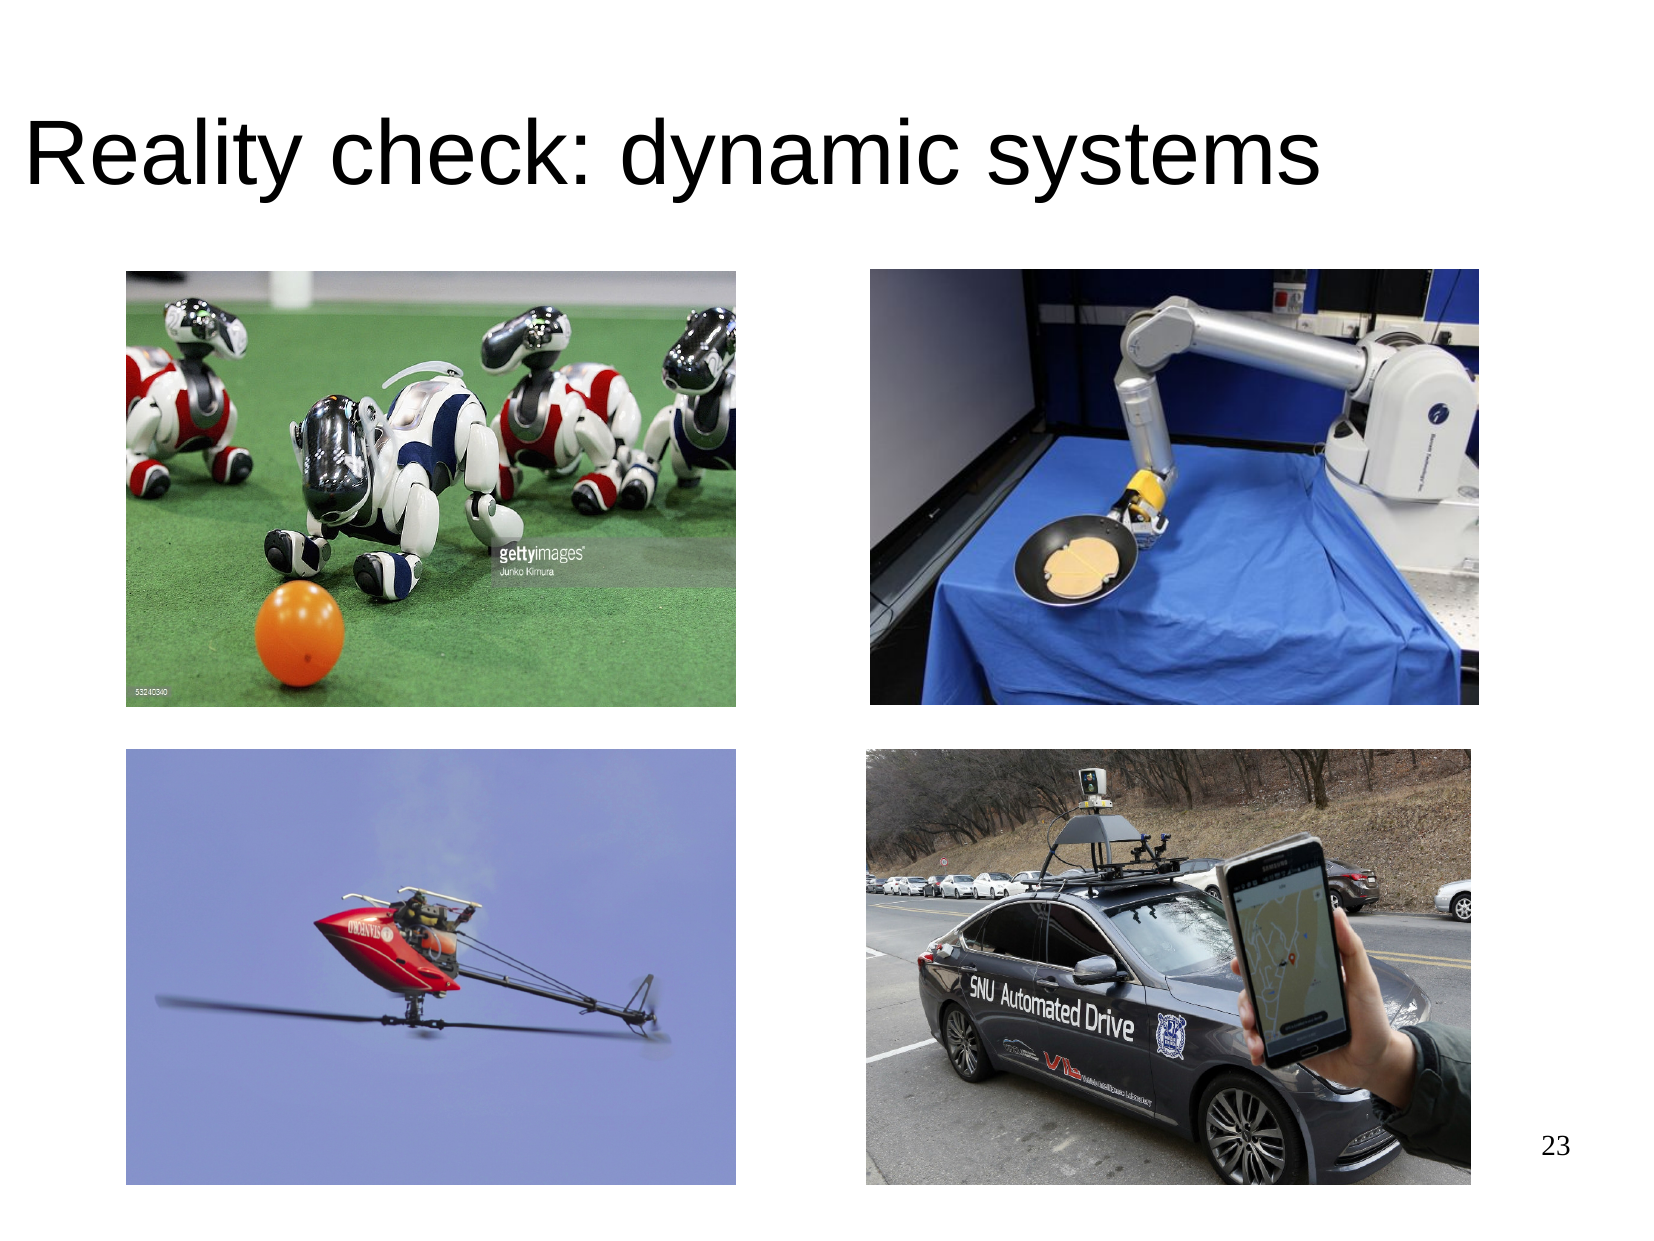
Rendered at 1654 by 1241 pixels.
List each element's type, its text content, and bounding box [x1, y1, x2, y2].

picture [866, 749, 1471, 1186]
picture [126, 749, 736, 1186]
picture [870, 269, 1479, 706]
title Reality check: dynamic systems [23, 49, 1512, 257]
picture [126, 271, 736, 707]
